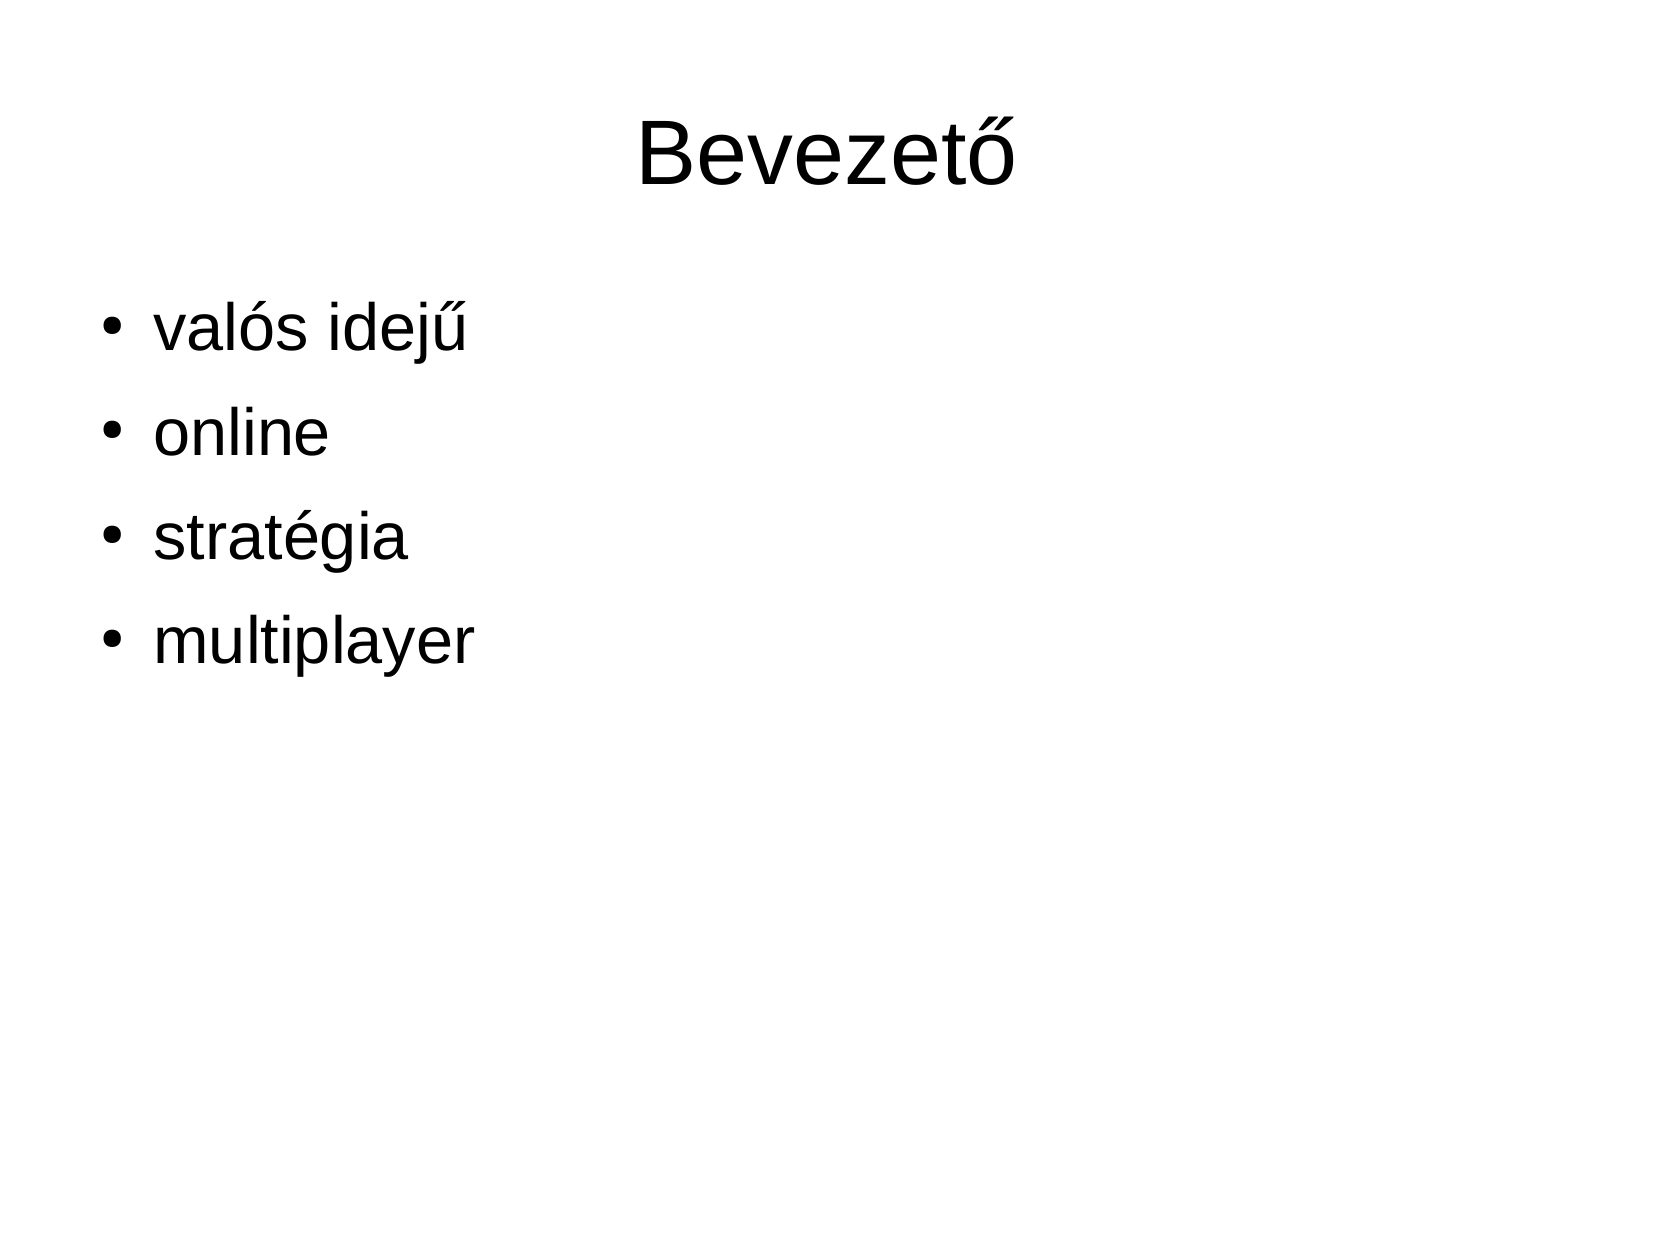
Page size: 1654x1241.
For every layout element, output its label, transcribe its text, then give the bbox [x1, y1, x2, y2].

title Bevezető [82, 49, 1571, 257]
list valós idejű online stratégia multiplayer [82, 290, 1571, 1010]
